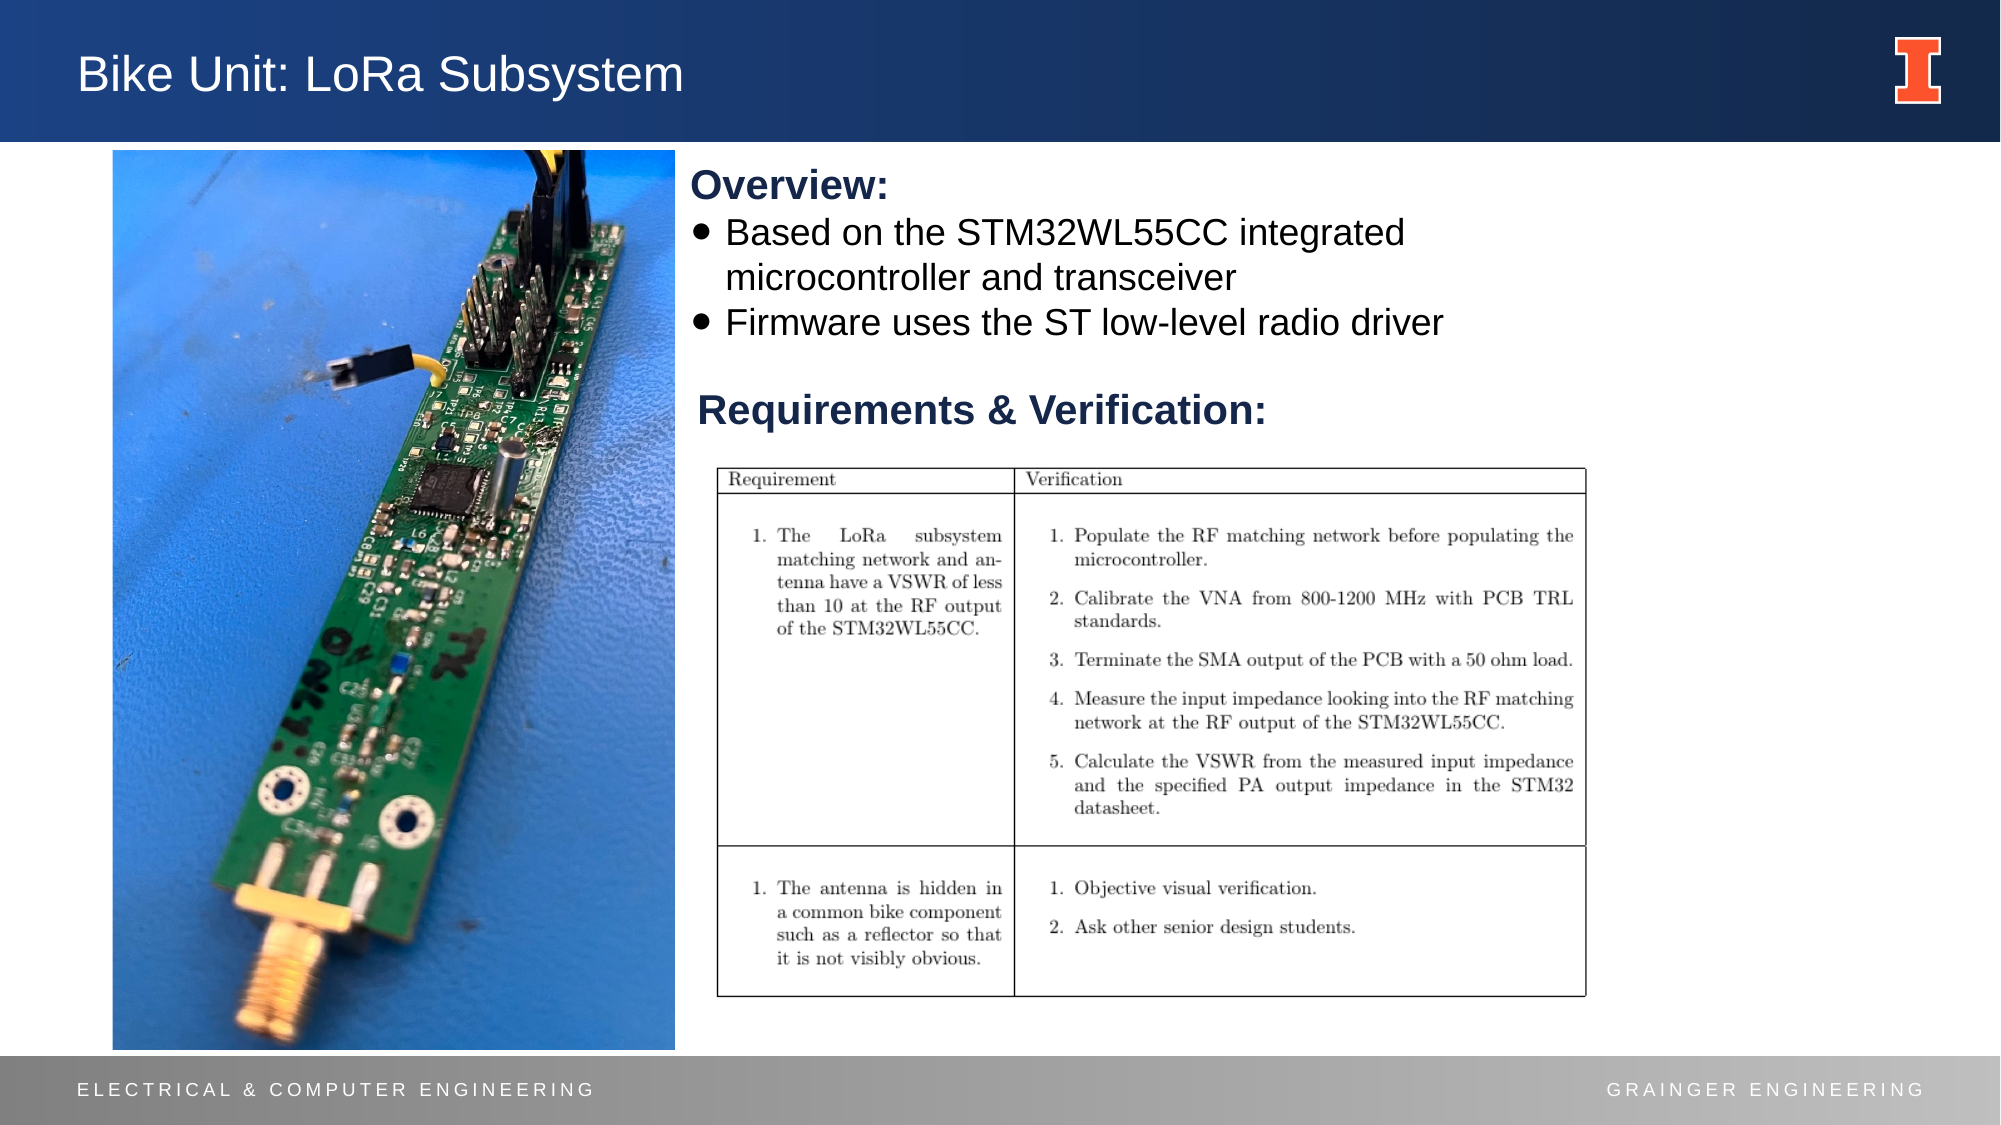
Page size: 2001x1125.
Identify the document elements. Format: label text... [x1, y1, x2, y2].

text_box Requirements & Verification: [682, 375, 1576, 457]
text_box [0, 1056, 2000, 1125]
text_box ELECTRICAL & COMPUTER ENGINEERING [61, 1070, 1373, 1108]
picture [112, 149, 676, 1050]
text_box GRAINGER ENGINEERING [1531, 1070, 1938, 1108]
text_box Overview: Based on the STM32WL55CC integrated microcontroller and transceiver Firmware uses the ST low-level radio driver [675, 149, 1568, 232]
text_box Bike Unit: LoRa Subsystem [61, 33, 1852, 109]
text_box [0, 0, 2000, 142]
picture [1895, 37, 1941, 104]
picture [712, 449, 1613, 1021]
